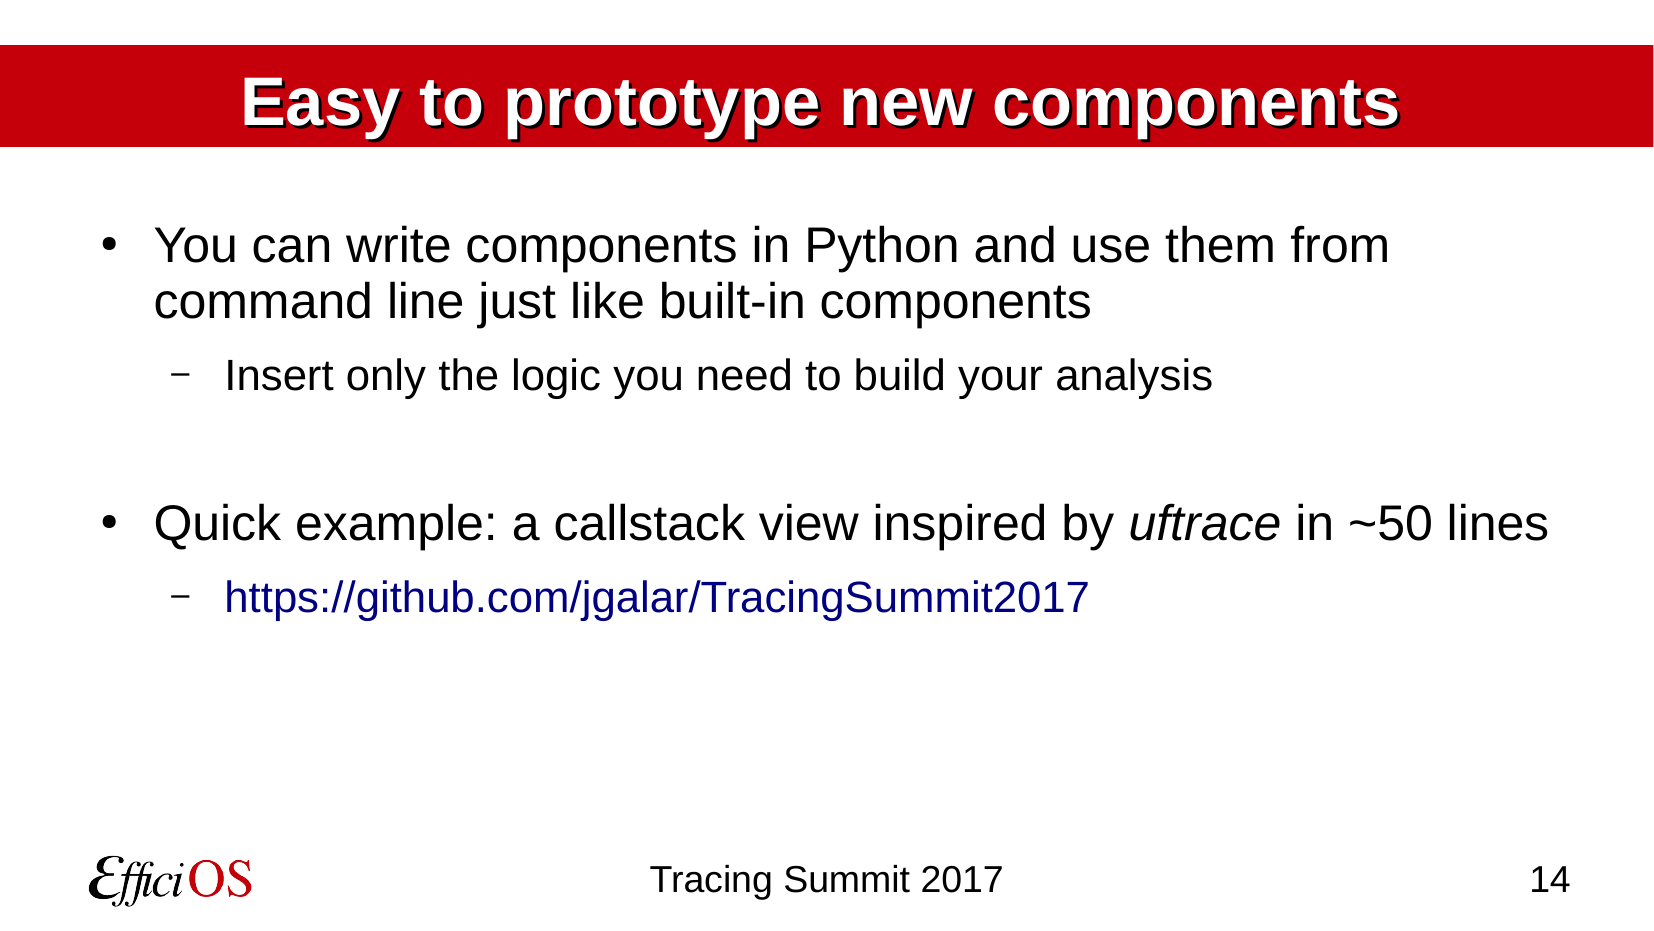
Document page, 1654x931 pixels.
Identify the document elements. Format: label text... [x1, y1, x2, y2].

title Easy to prototype new components [76, 24, 1565, 180]
picture [82, 853, 260, 910]
list You can write components in Python and use them from command line just like built-in components Insert only the logic you need to build your analysis Quick example: a callstack view inspired by uftrace in ~50 lines https://github.com/jgalar/TracingSummit2017 [82, 217, 1571, 758]
